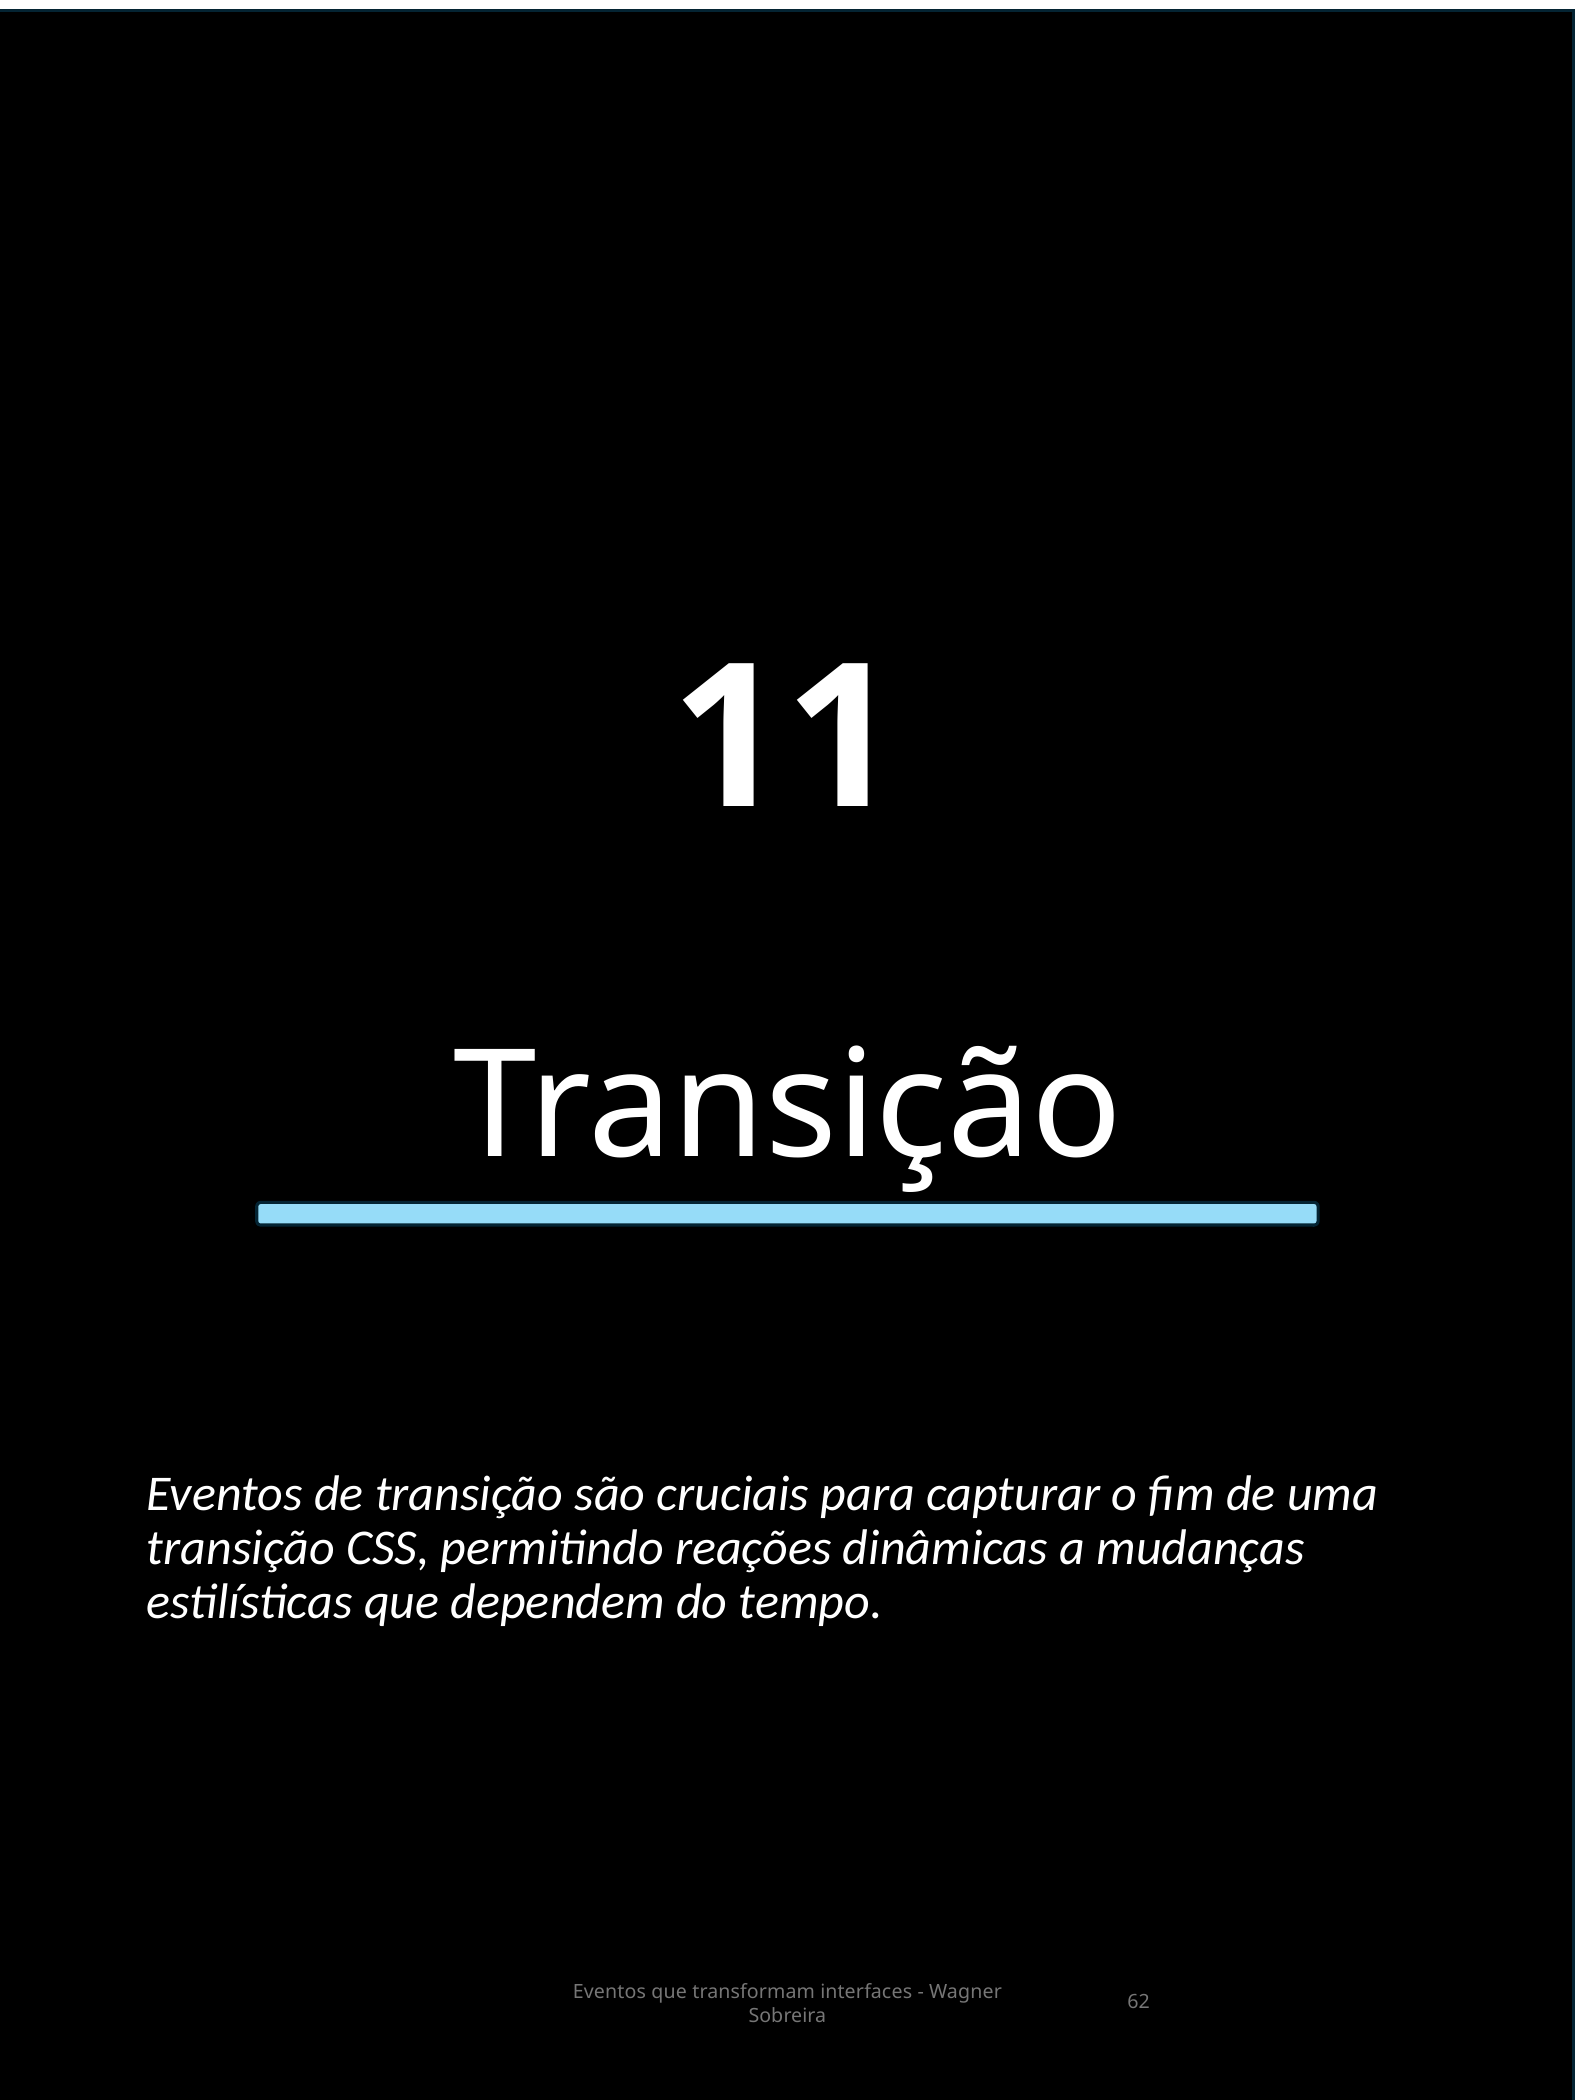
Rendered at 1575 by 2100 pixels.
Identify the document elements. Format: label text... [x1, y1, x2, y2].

footer Eventos que transformam interfaces - Wagner Sobreira [521, 1946, 1054, 2059]
text_box 11 [398, 598, 1173, 857]
slide_number 62 [1112, 1946, 1467, 2059]
text_box Eventos de transição são cruciais para capturar o fim de uma transição CSS, permitindo reações dinâmicas a mudanças estilísticas que dependem do tempo. [131, 1459, 1496, 1884]
text_box Transição [256, 999, 1320, 1378]
text_box [0, 10, 1574, 2100]
